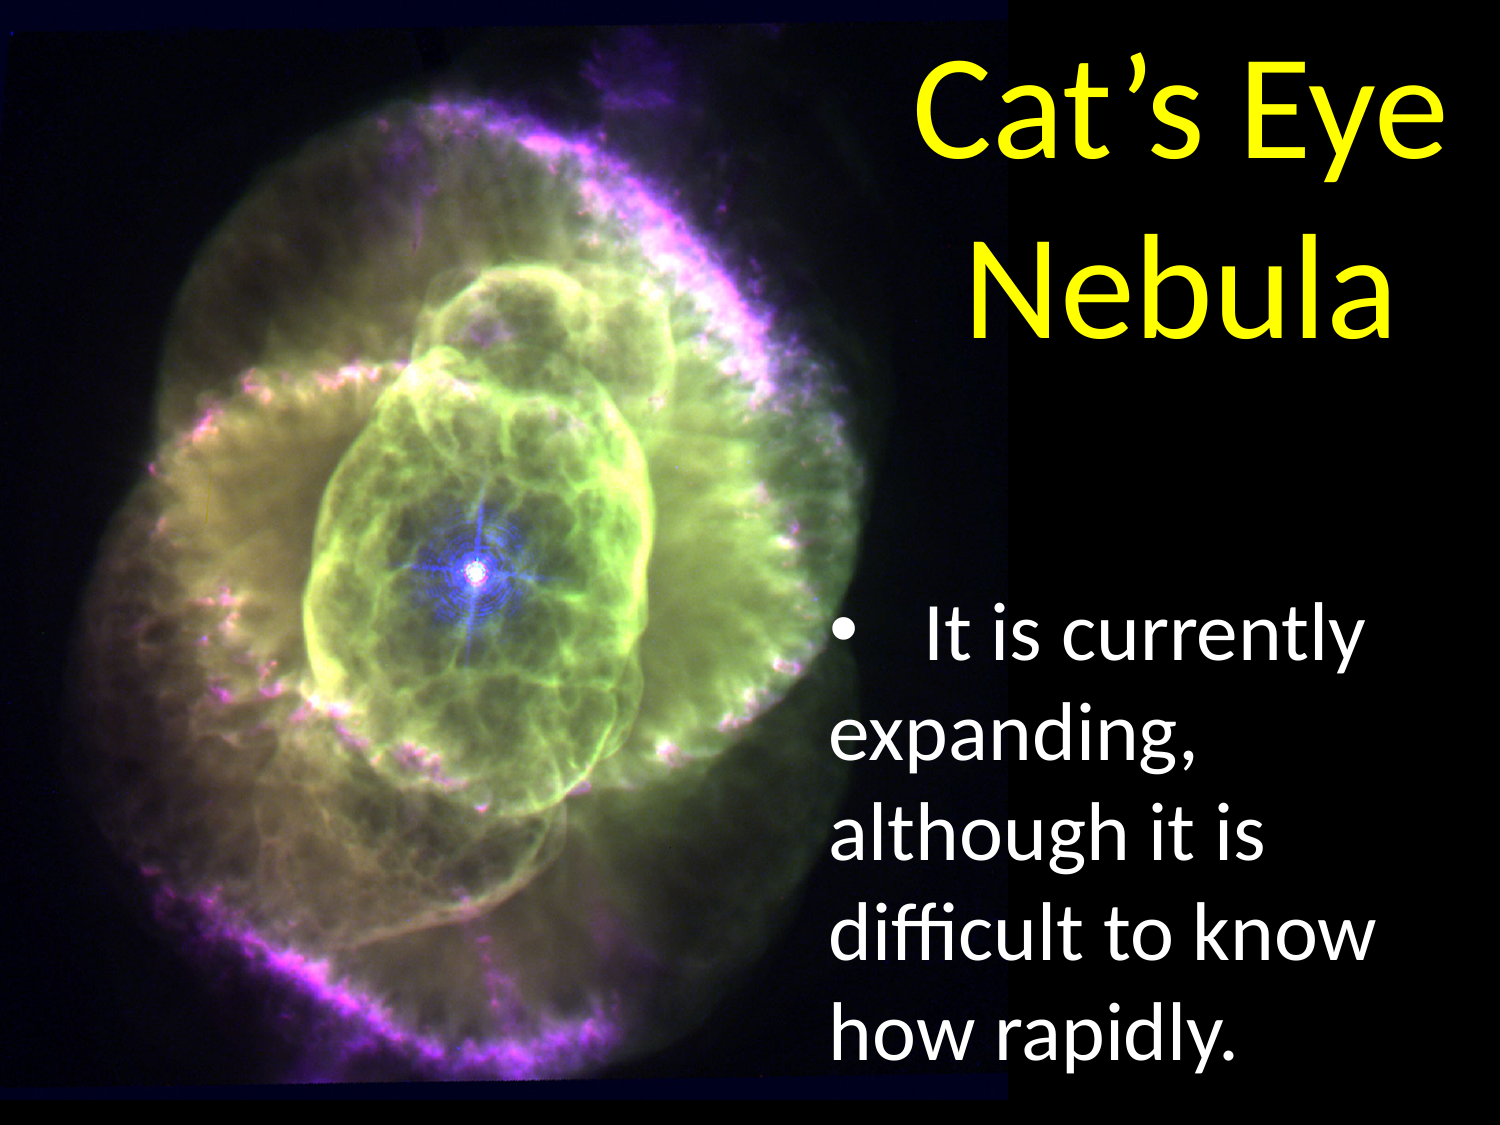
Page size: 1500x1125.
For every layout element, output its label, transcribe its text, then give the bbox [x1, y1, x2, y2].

text_box Cat’s Eye Nebula [862, 1, 1500, 381]
text_box It is currently expanding, although it is difficult to know how rapidly. [720, 570, 1500, 1125]
picture [0, 0, 1008, 1101]
